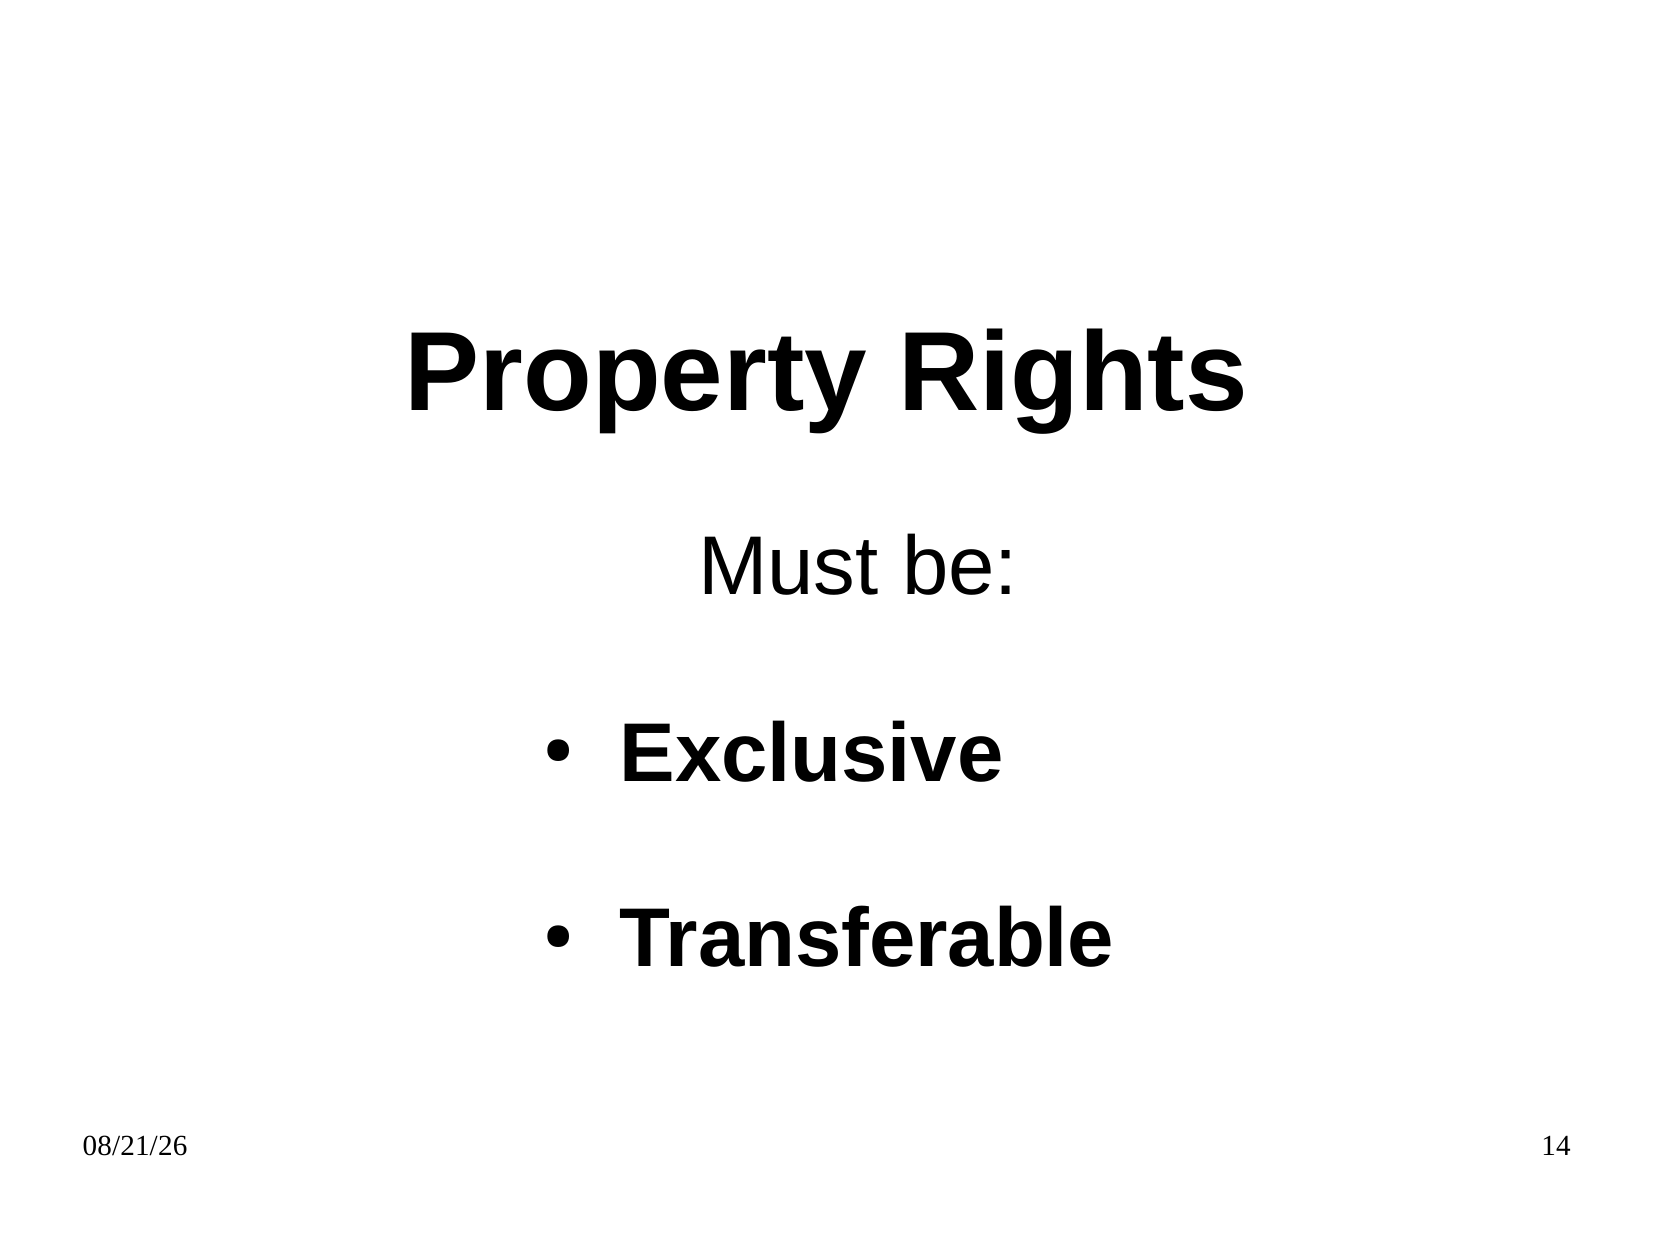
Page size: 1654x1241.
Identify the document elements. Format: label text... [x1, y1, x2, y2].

subtitle Must be: Exclusive Transferable [543, 511, 1174, 993]
title Property Rights [82, 267, 1571, 476]
